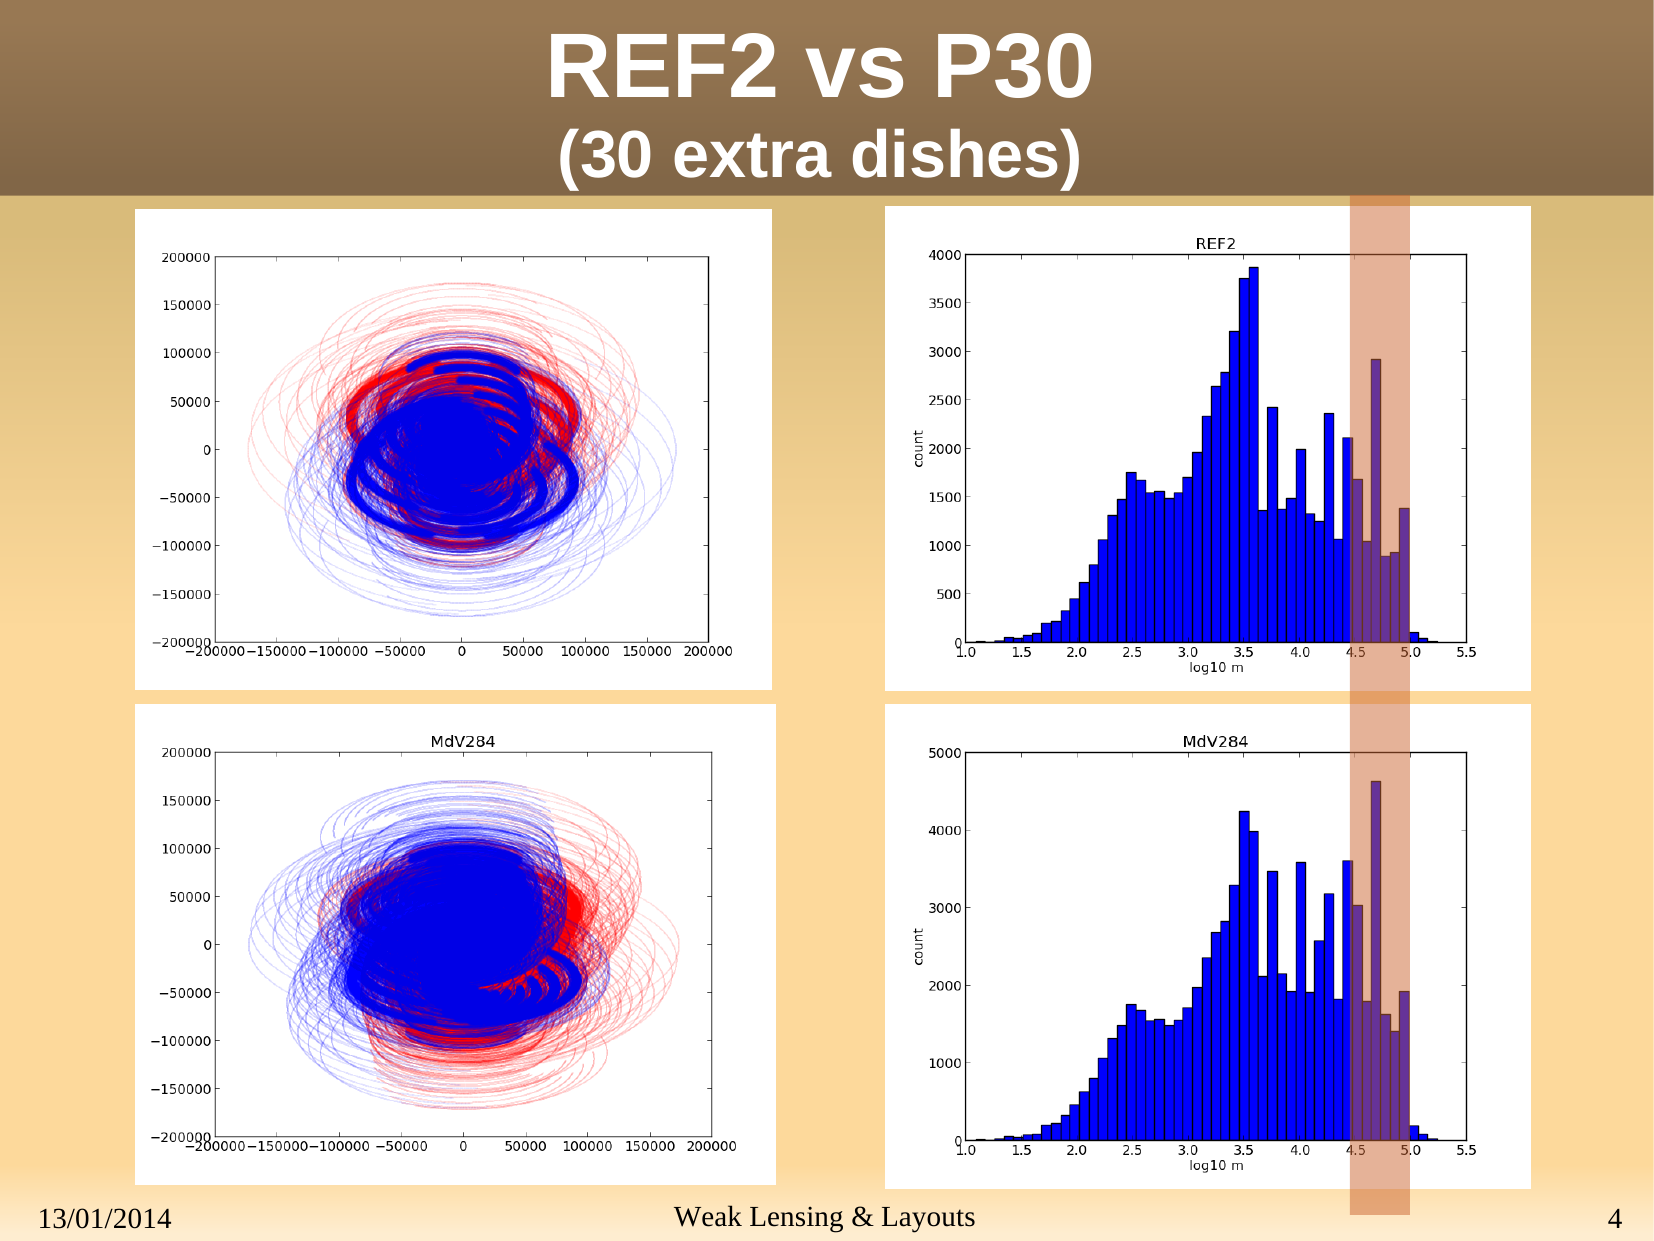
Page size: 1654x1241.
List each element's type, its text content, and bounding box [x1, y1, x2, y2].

title REF2 vs P30 (30 extra dishes) [76, 0, 1565, 208]
picture [0, 0, 1654, 1241]
text_box [1349, 194, 1410, 1215]
